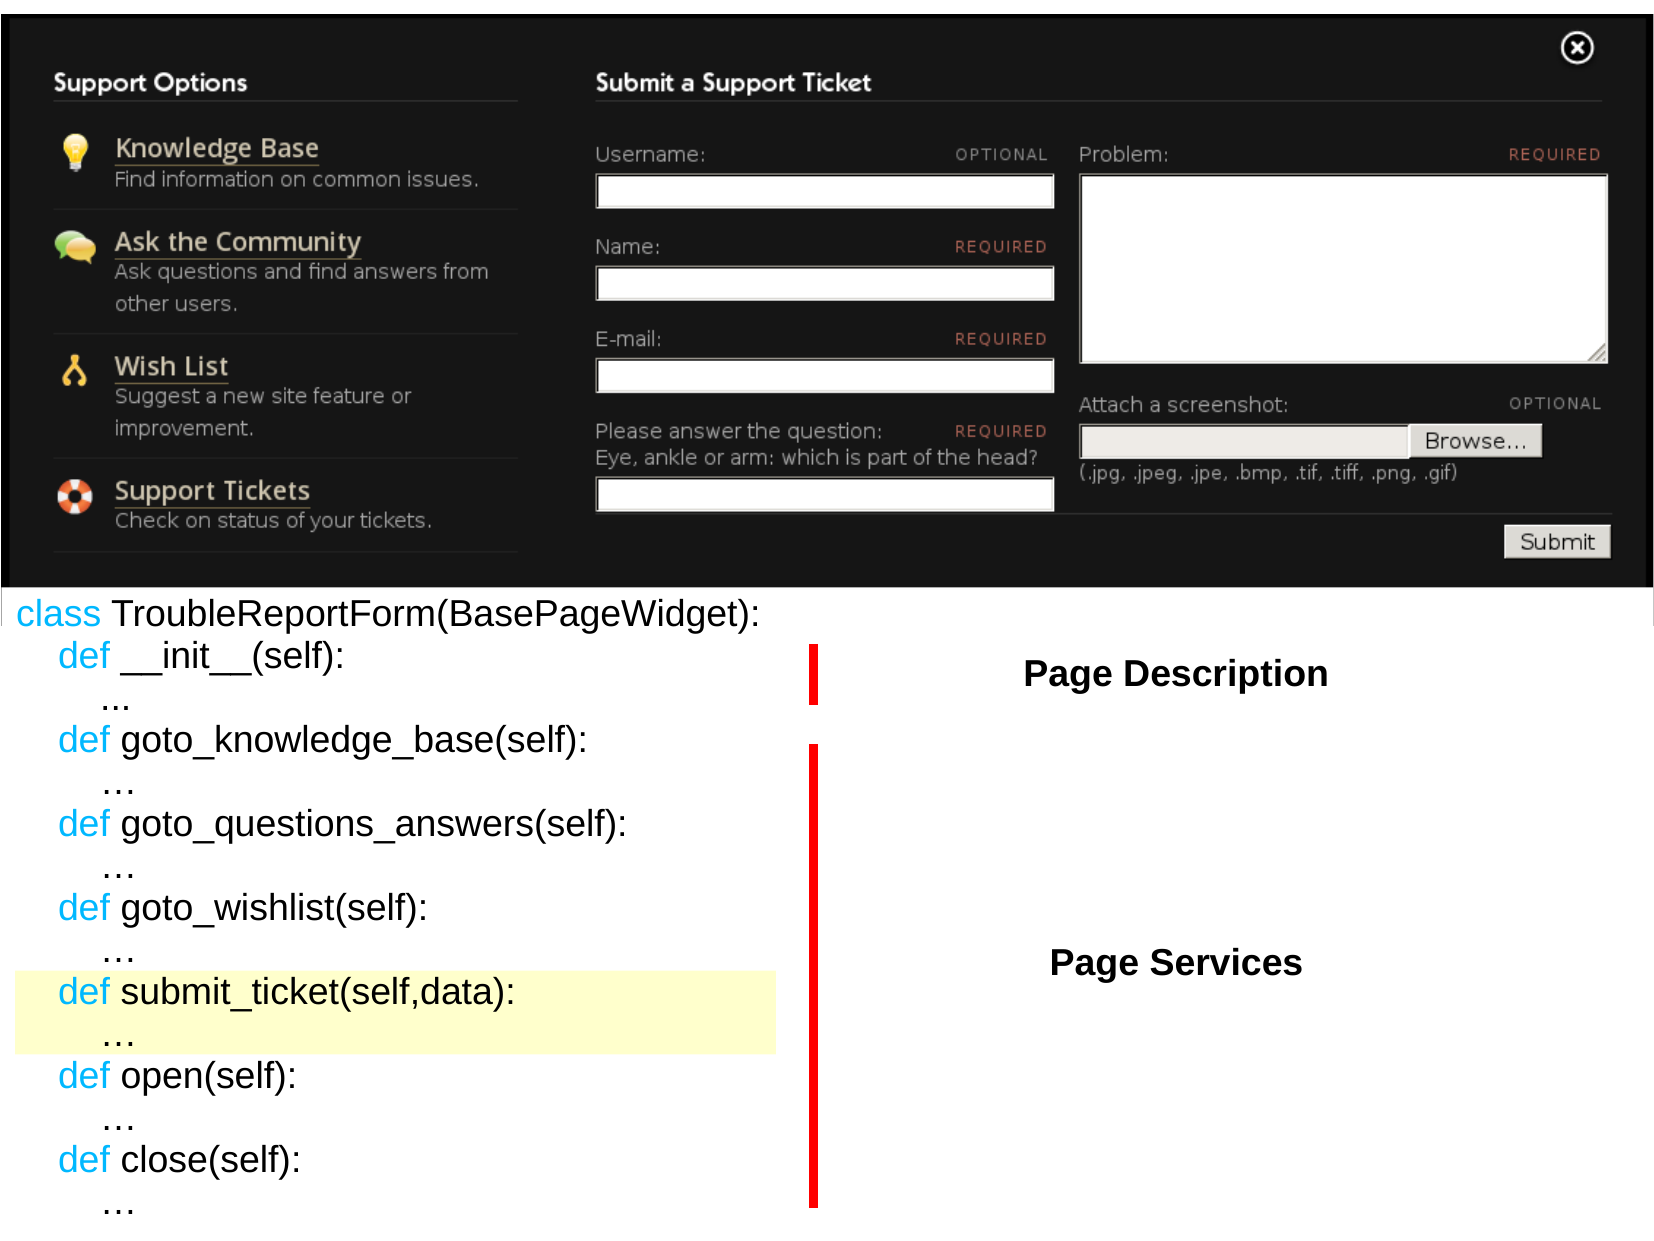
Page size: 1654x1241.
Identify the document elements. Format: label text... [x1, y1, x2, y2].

picture [1, 14, 1654, 587]
text_box Page Services [921, 934, 1432, 995]
text_box class TroubleReportForm(BasePageWidget): def __init__(self): ... def goto_knowledge_base(self): … def goto_questions_answers(self): … def goto_wishlist(self): … def submit_ticket(self,data): … def open(self): … def close(self): … [1, 585, 776, 1231]
text_box [776, 587, 1654, 1212]
text_box Page Description [921, 644, 1432, 705]
